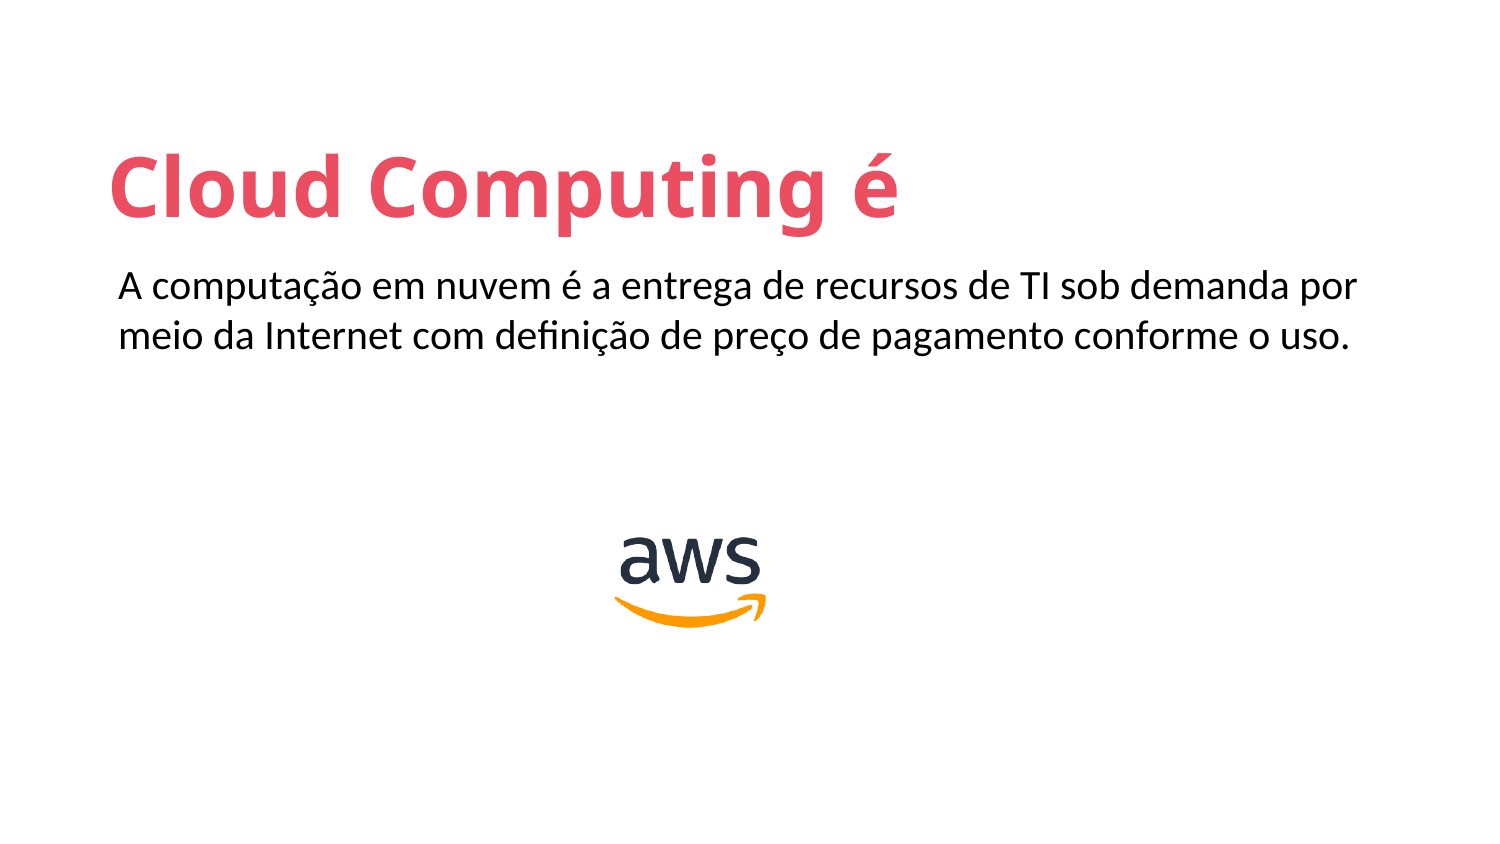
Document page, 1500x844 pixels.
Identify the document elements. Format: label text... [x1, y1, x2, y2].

text_box Cloud Computing é [92, 104, 1408, 243]
picture [447, 445, 934, 719]
text_box A computação em nuvem é a entrega de recursos de TI sob demanda por meio da Internet com definição de preço de pagamento conforme o uso. [103, 242, 1387, 446]
